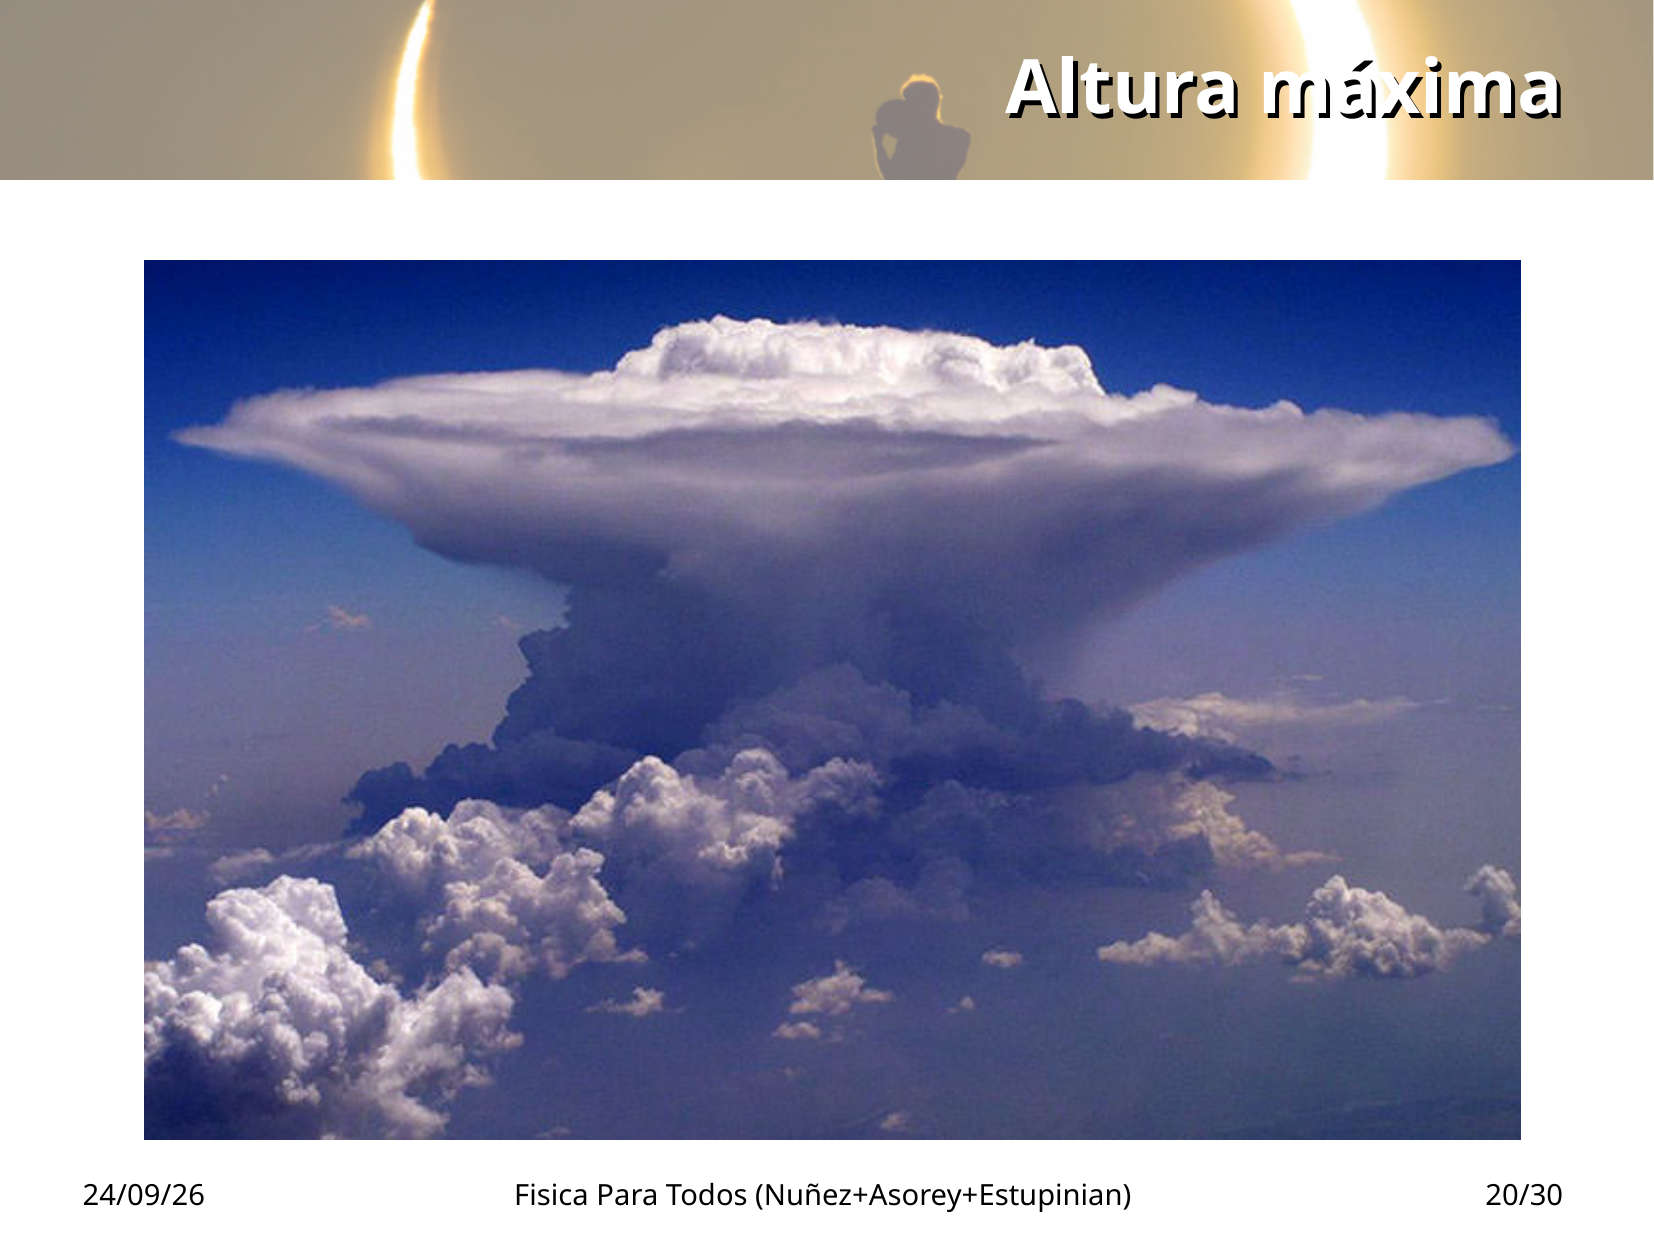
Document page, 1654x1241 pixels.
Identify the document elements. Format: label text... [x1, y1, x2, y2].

picture [0, 0, 1654, 180]
picture [144, 260, 1521, 1141]
title Altura máxima [75, 19, 1564, 151]
